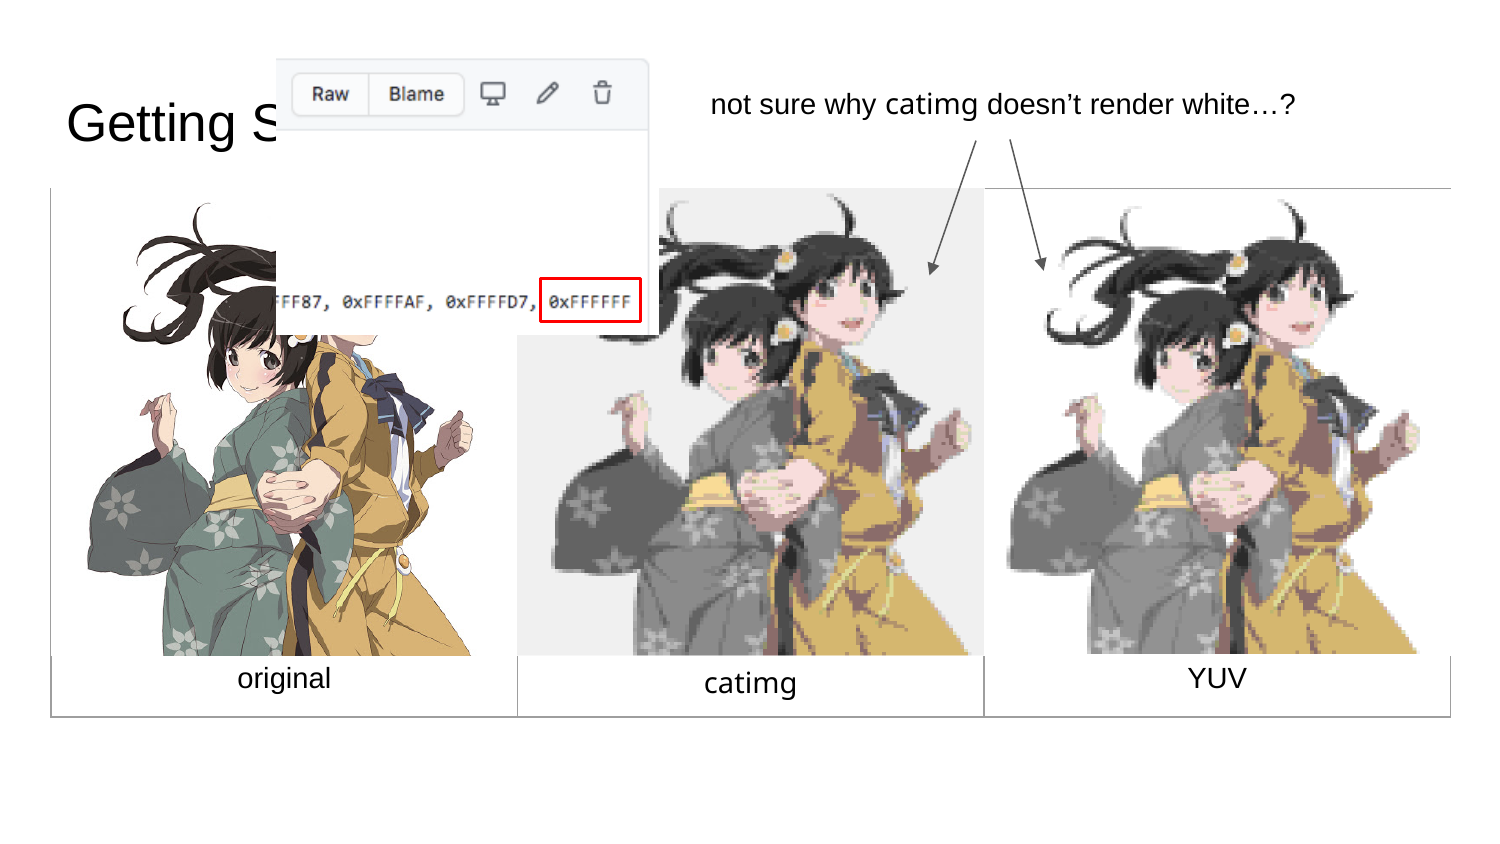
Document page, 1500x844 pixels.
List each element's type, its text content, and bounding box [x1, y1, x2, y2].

title Getting Started [51, 72, 276, 167]
table_cell YUV [985, 656, 1450, 716]
text_box not sure why catimg doesn’t render white…? [695, 70, 1388, 136]
picture [51, 43, 1451, 656]
table_cell original [52, 656, 517, 716]
title Getting Started [659, 72, 1449, 167]
table_cell catimg [518, 656, 983, 716]
